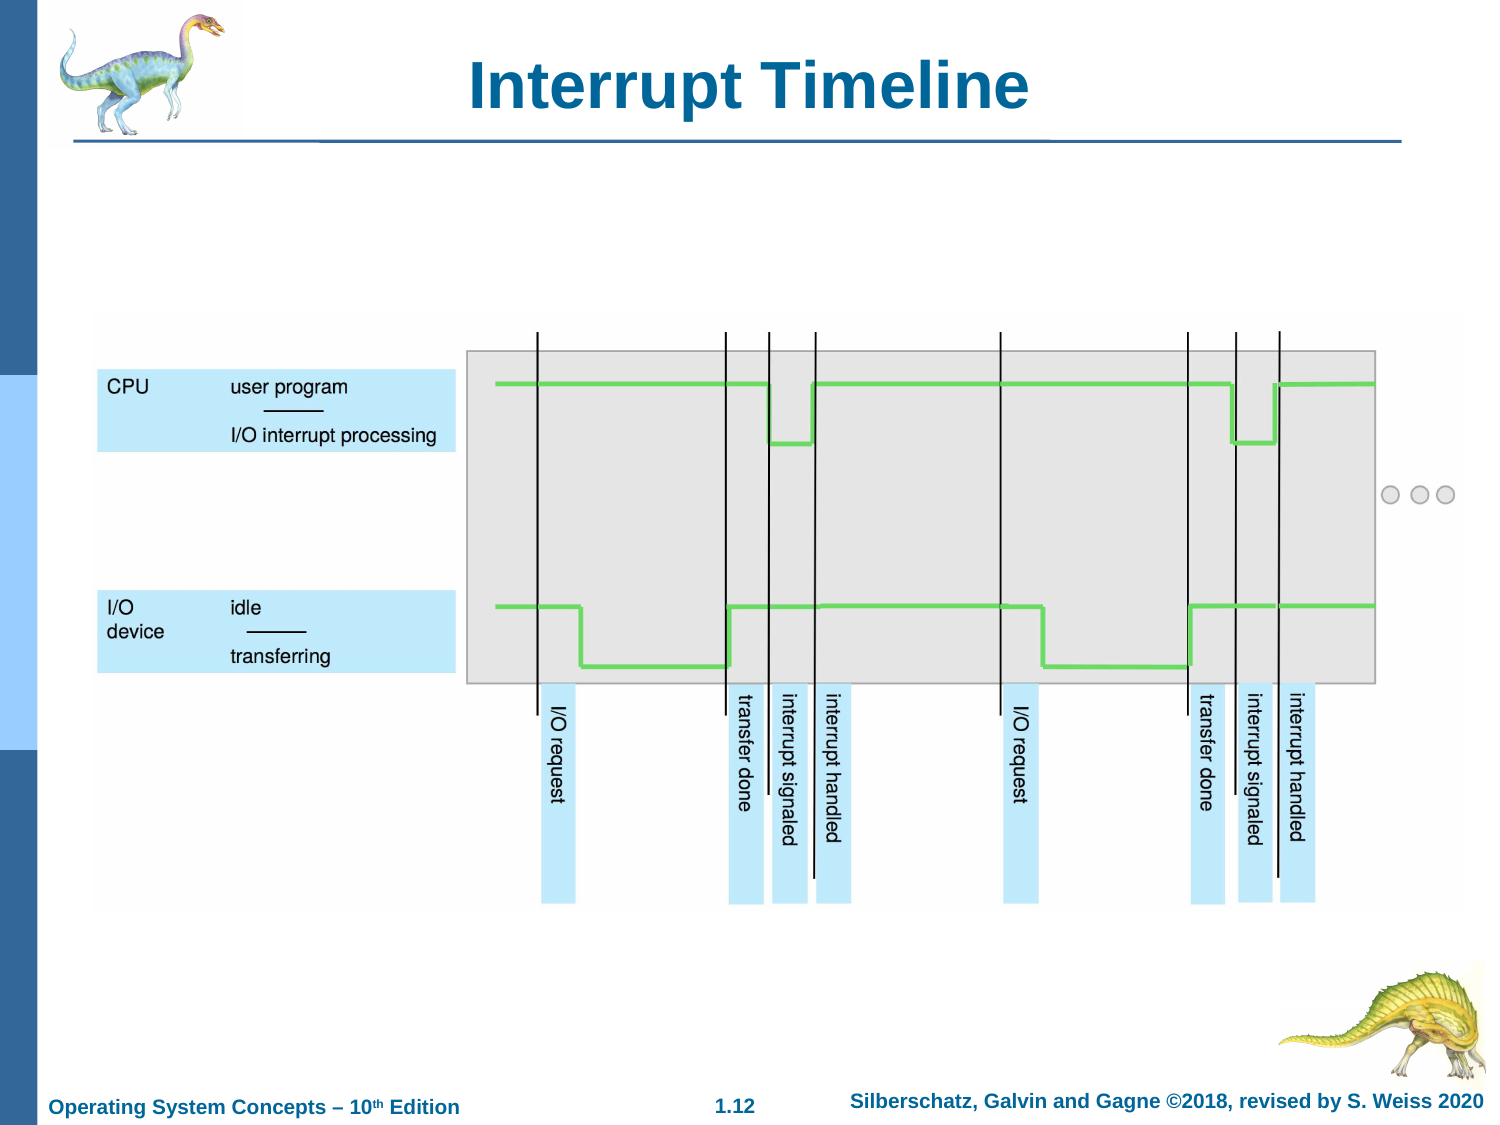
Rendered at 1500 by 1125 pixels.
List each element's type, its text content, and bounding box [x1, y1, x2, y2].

picture [92, 312, 1464, 912]
text_box Interrupt Timeline [75, 35, 1426, 130]
picture [46, 0, 243, 149]
picture [1275, 959, 1486, 1090]
